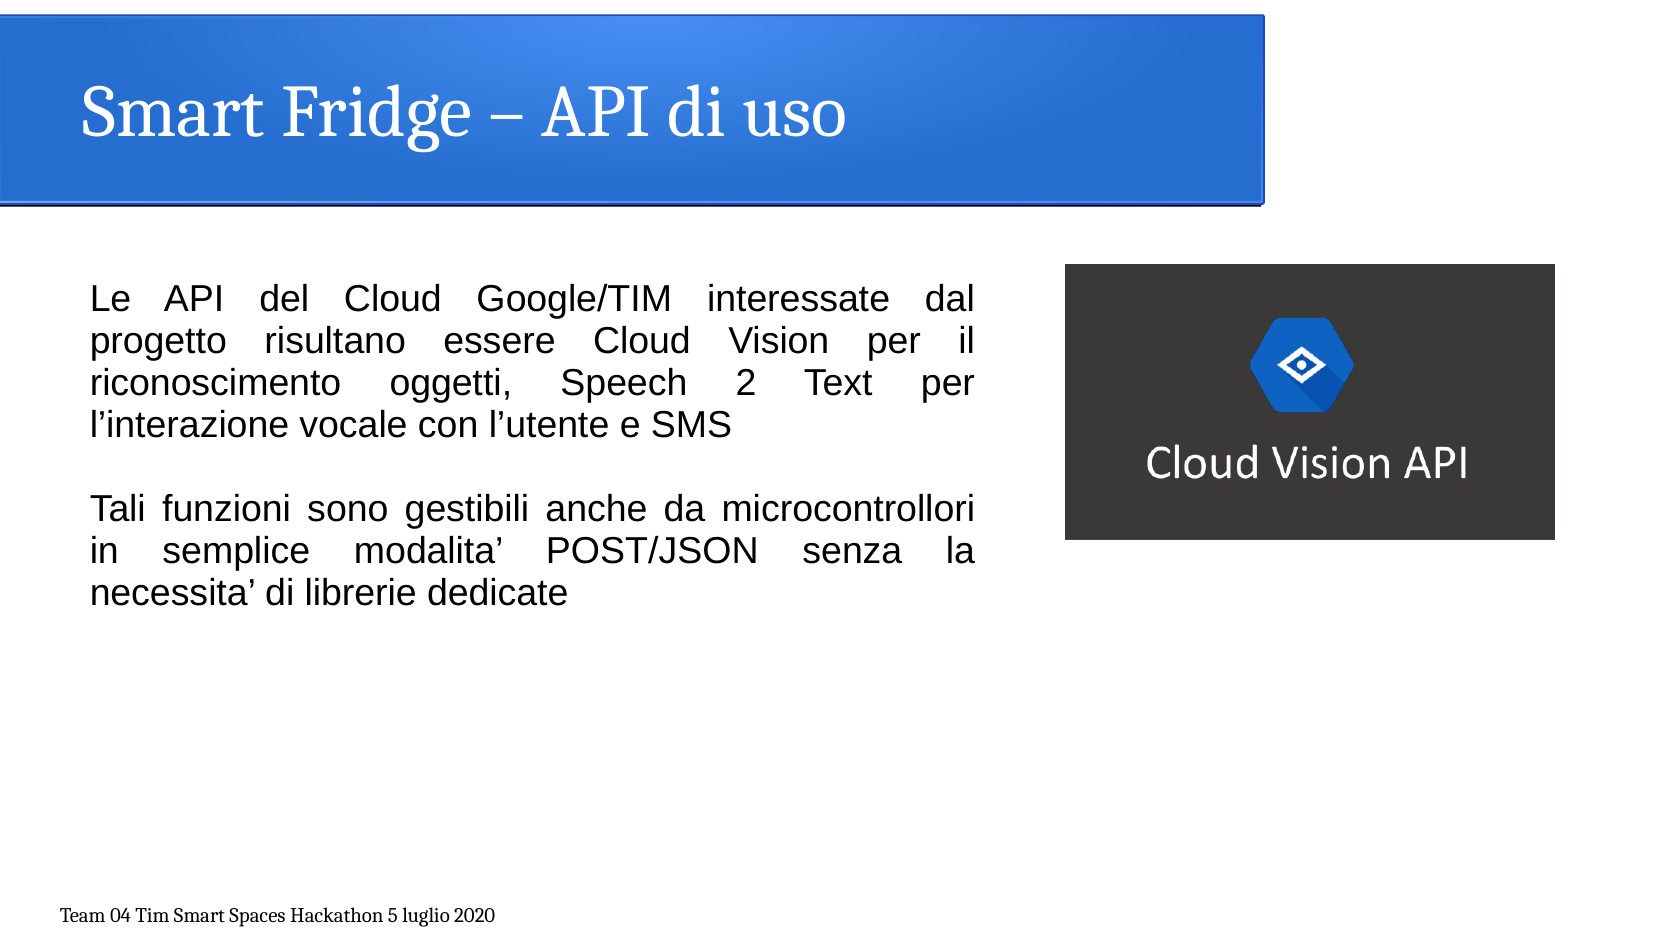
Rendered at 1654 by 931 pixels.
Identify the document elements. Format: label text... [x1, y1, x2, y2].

text_box Team 04 Tim Smart Spaces Hackathon 5 luglio 2020 [45, 896, 616, 931]
picture [1065, 264, 1555, 541]
title Smart Fridge – API di uso [82, 35, 1235, 189]
text_box Le API del Cloud Google/TIM interessate dal progetto risultano essere Cloud Vision per il riconoscimento oggetti, Speech 2 Text per l’interazione vocale con l’utente e SMS Tali funzioni sono gestibili anche da microcontrollori in semplice modalita’ POST/JSON senza la necessita’ di librerie dedicate [75, 270, 991, 621]
